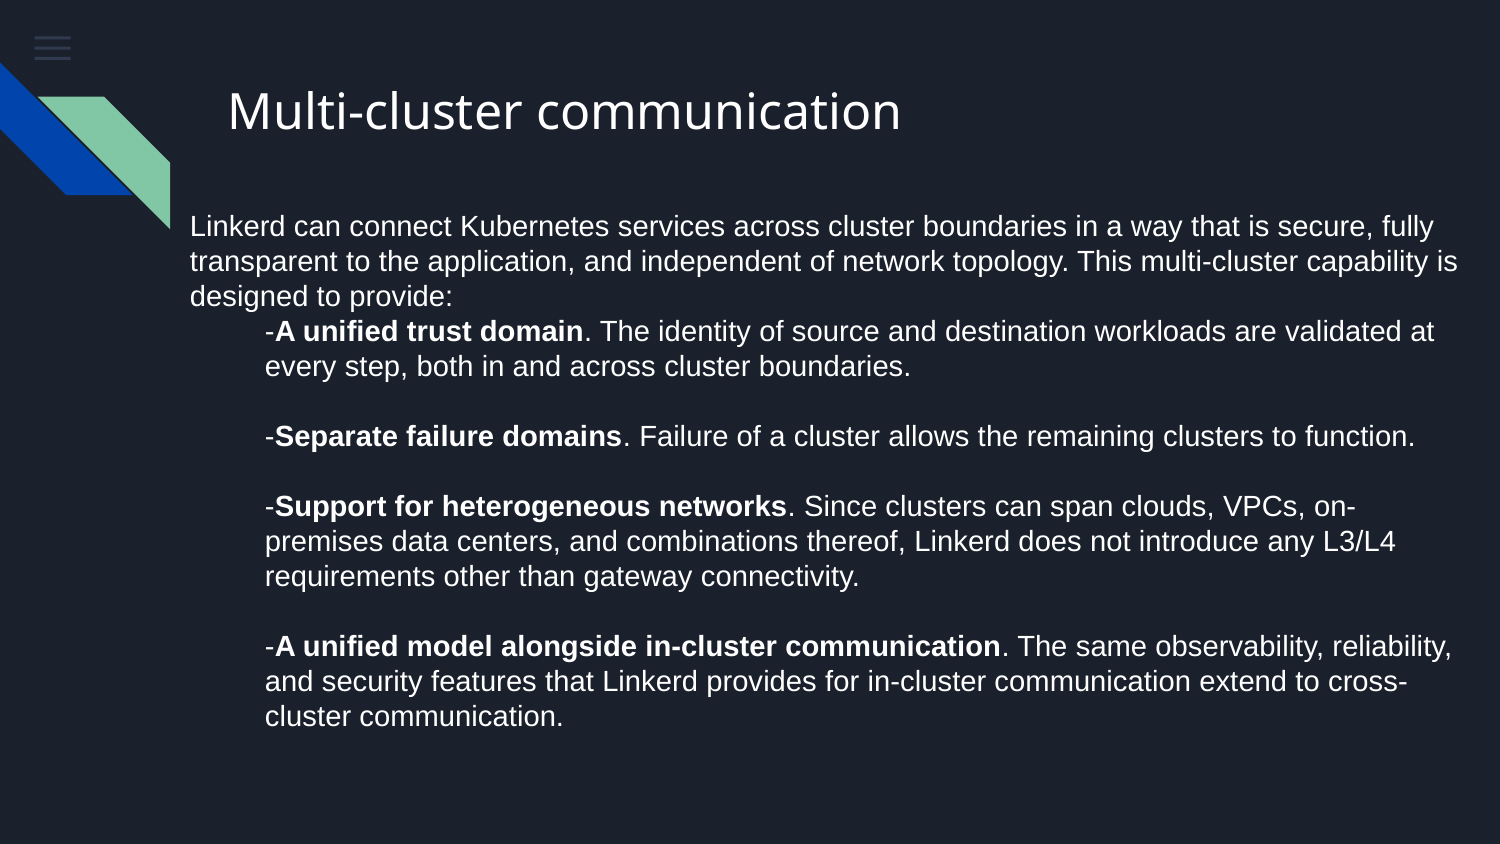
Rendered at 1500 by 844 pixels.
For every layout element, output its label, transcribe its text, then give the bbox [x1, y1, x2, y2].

text_box Linkerd can connect Kubernetes services across cluster boundaries in a way that is secure, fully transparent to the application, and independent of network topology. This multi-cluster capability is designed to provide: -A unified trust domain. The identity of source and destination workloads are validated at every step, both in and across cluster boundaries. -Separate failure domains. Failure of a cluster allows the remaining clusters to function. -Support for heterogeneous networks. Since clusters can span clouds, VPCs, on-premises data centers, and combinations thereof, Linkerd does not introduce any L3/L4 requirements other than gateway connectivity. -A unified model alongside in-cluster communication. The same observability, reliability, and security features that Linkerd provides for in-cluster communication extend to cross-cluster communication. [175, 192, 1476, 747]
title Multi-cluster communication [212, 64, 1368, 192]
